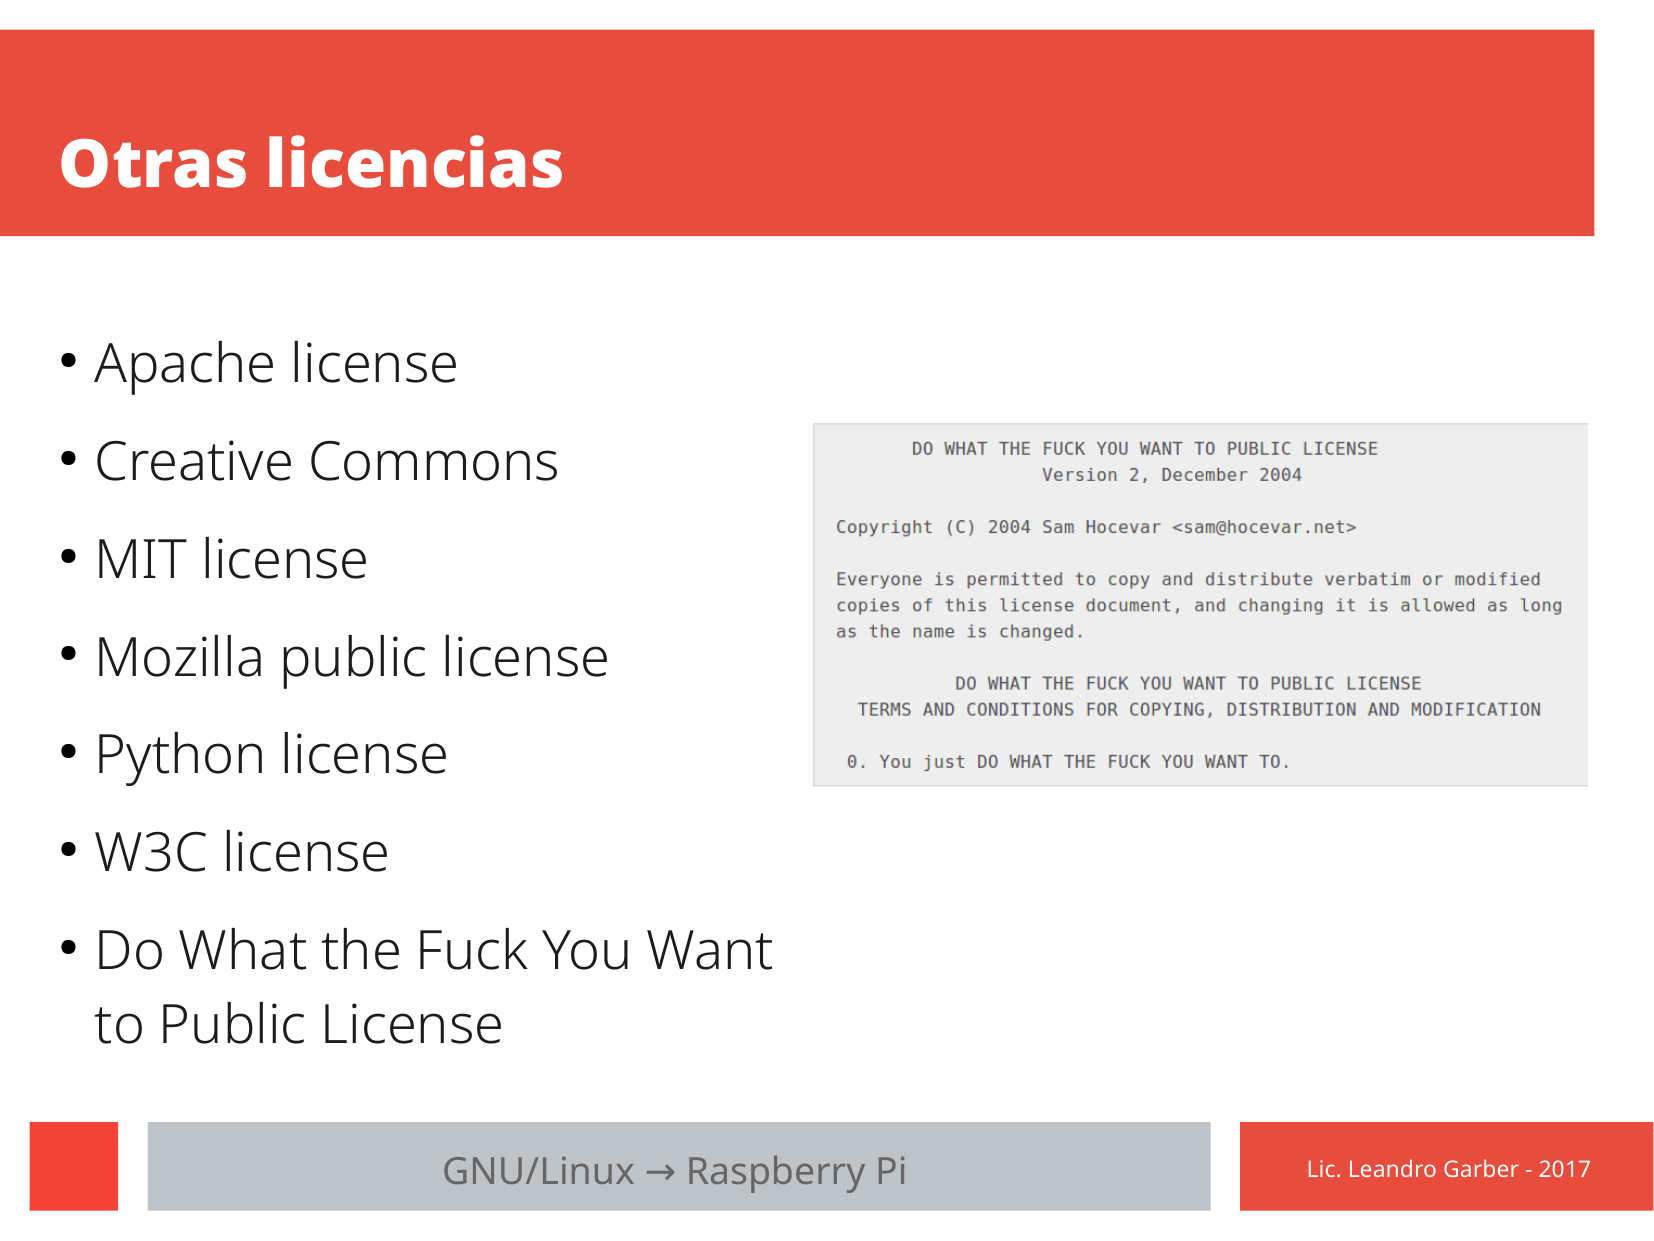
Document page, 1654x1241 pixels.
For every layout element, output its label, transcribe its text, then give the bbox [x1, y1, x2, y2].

list Apache license Creative Commons MIT license Mozilla public license Python license W3C license Do What the Fuck You Want to Public License [59, 324, 826, 1093]
text_box GNU/Linux → Raspberry Pi [150, 1125, 1201, 1215]
picture [810, 419, 1588, 794]
title Otras licencias [59, 59, 1595, 207]
text_box Lic. Leandro Garber - 2017 [1245, 1145, 1654, 1194]
